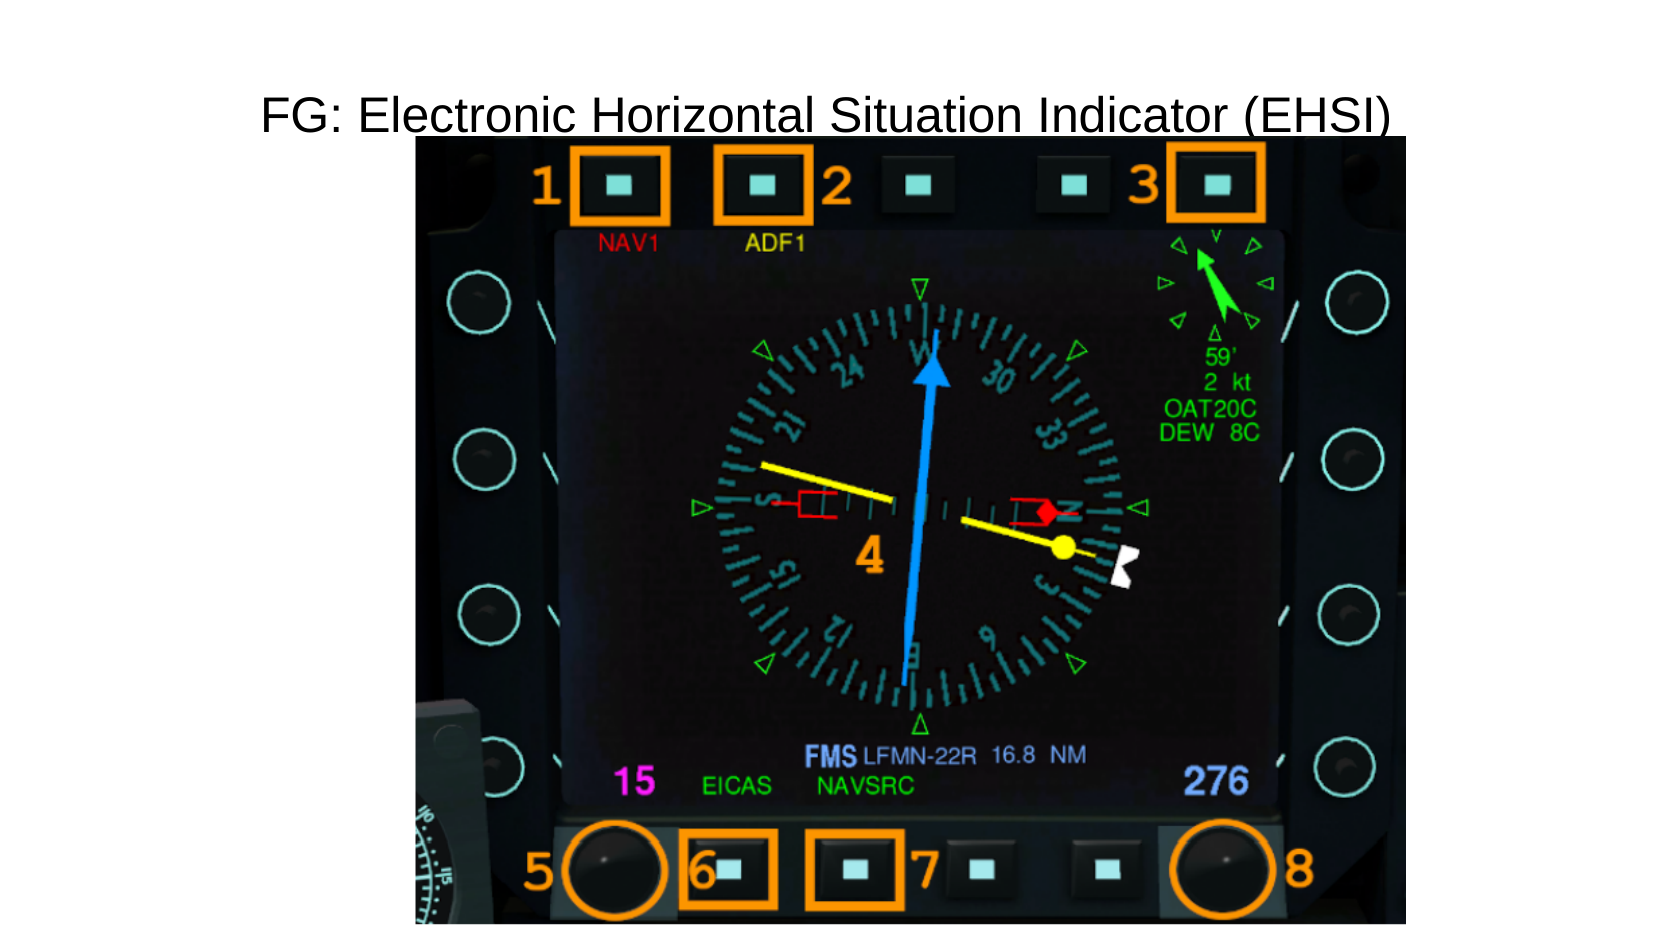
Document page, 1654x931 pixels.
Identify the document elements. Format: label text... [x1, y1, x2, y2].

picture [413, 136, 1406, 927]
title FG: Electronic Horizontal Situation Indicator (EHSI) [82, 37, 1571, 193]
